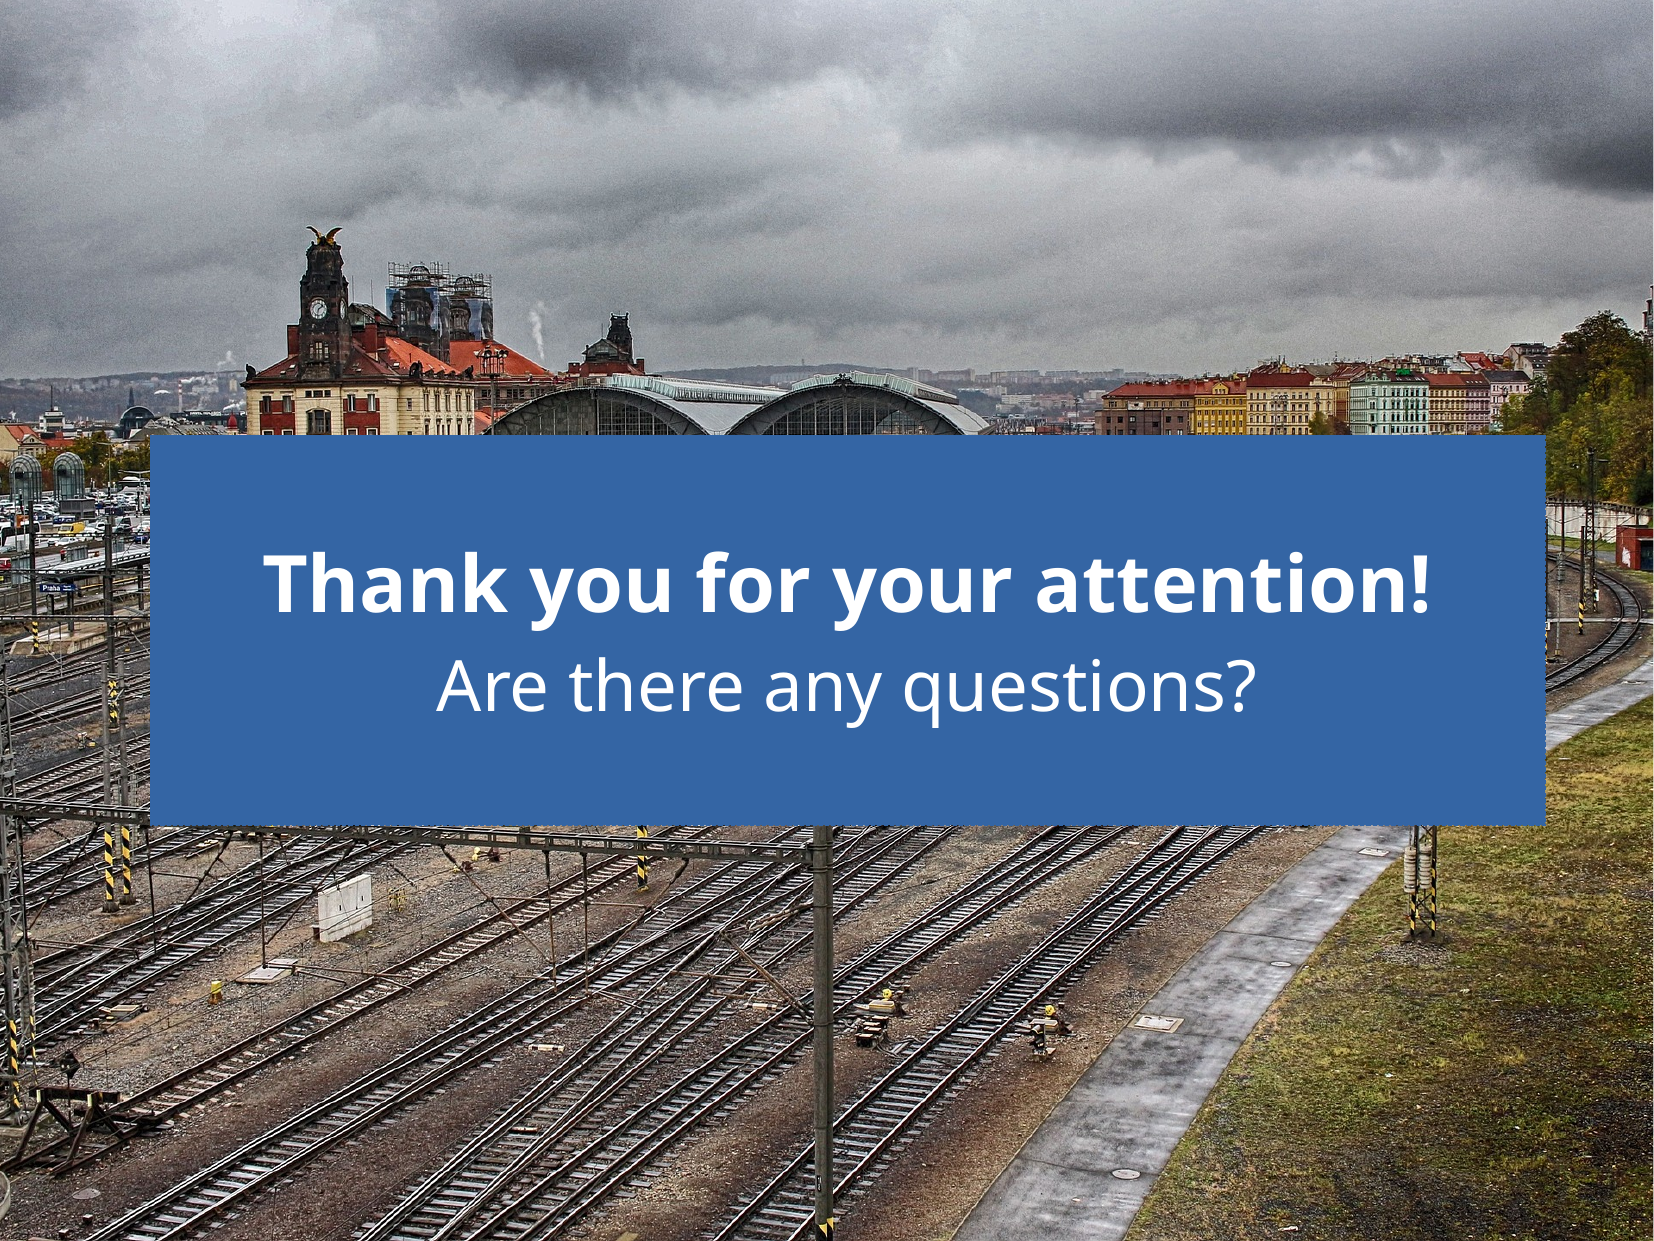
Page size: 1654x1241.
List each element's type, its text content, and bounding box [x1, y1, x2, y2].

picture [0, 0, 1654, 1241]
text_box Thank you for your attention! Are there any questions? [150, 435, 1546, 826]
